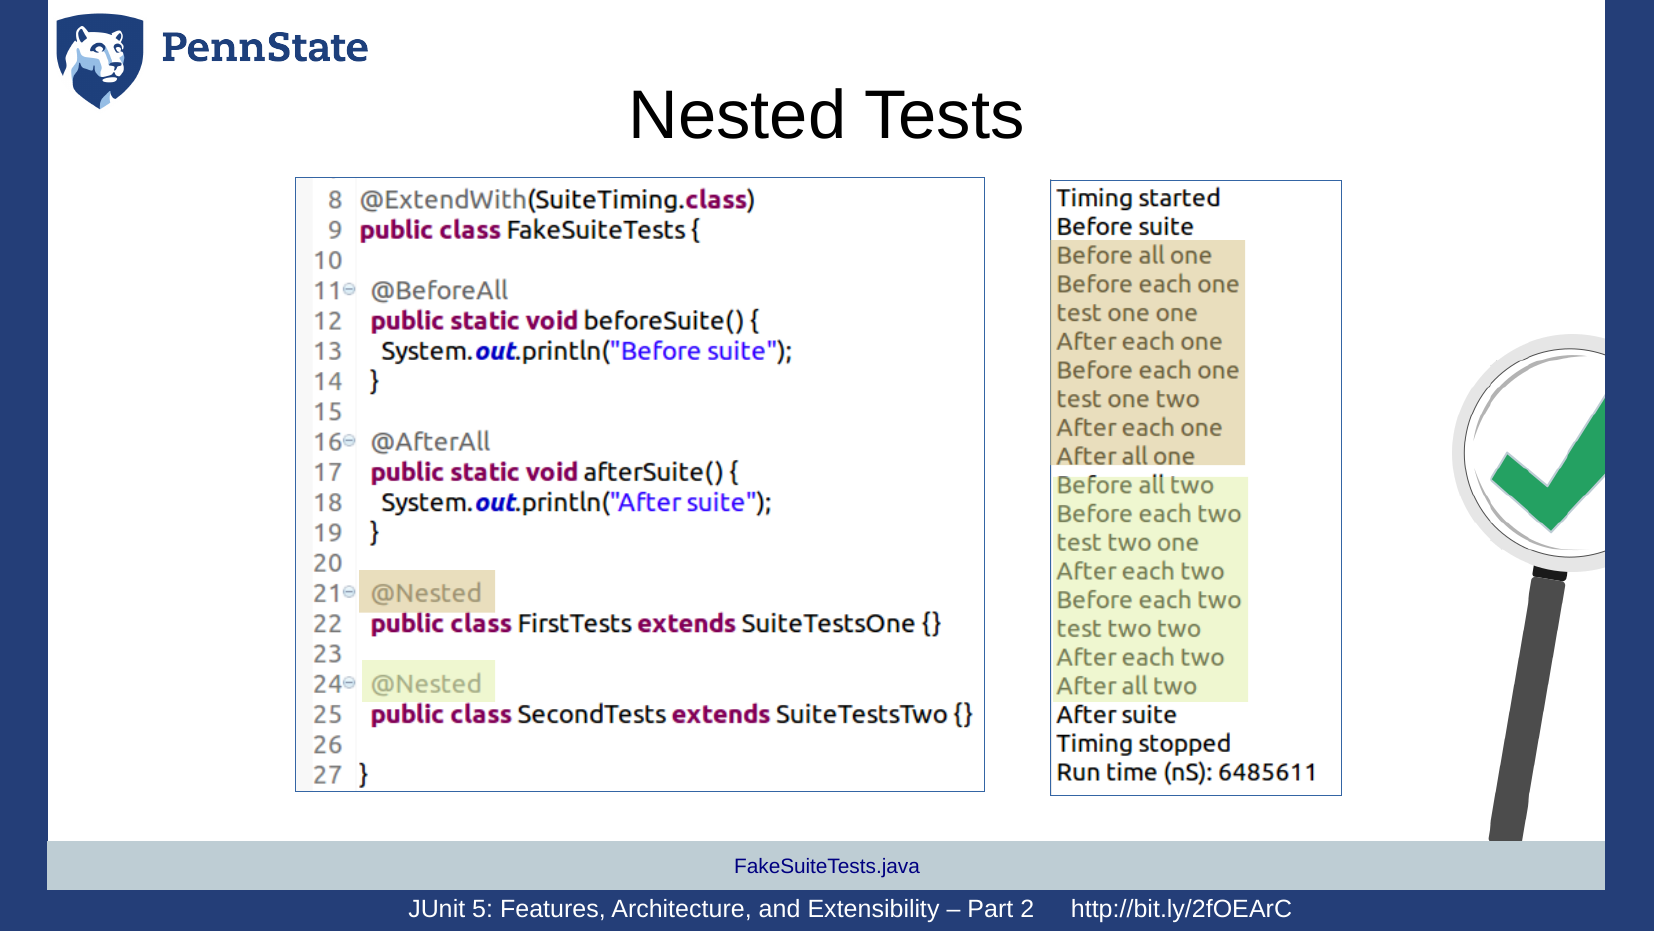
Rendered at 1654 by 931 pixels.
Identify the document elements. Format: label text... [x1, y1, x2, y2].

picture [295, 177, 985, 792]
title Nested Tests [82, 37, 1571, 193]
picture [1050, 179, 1342, 796]
text_box [1050, 240, 1246, 466]
text_box [1053, 476, 1249, 702]
picture [1452, 334, 1605, 841]
picture [48, 0, 411, 152]
text_box [362, 660, 496, 702]
title FakeSuiteTests.java [120, 846, 1534, 887]
text_box [359, 570, 496, 613]
